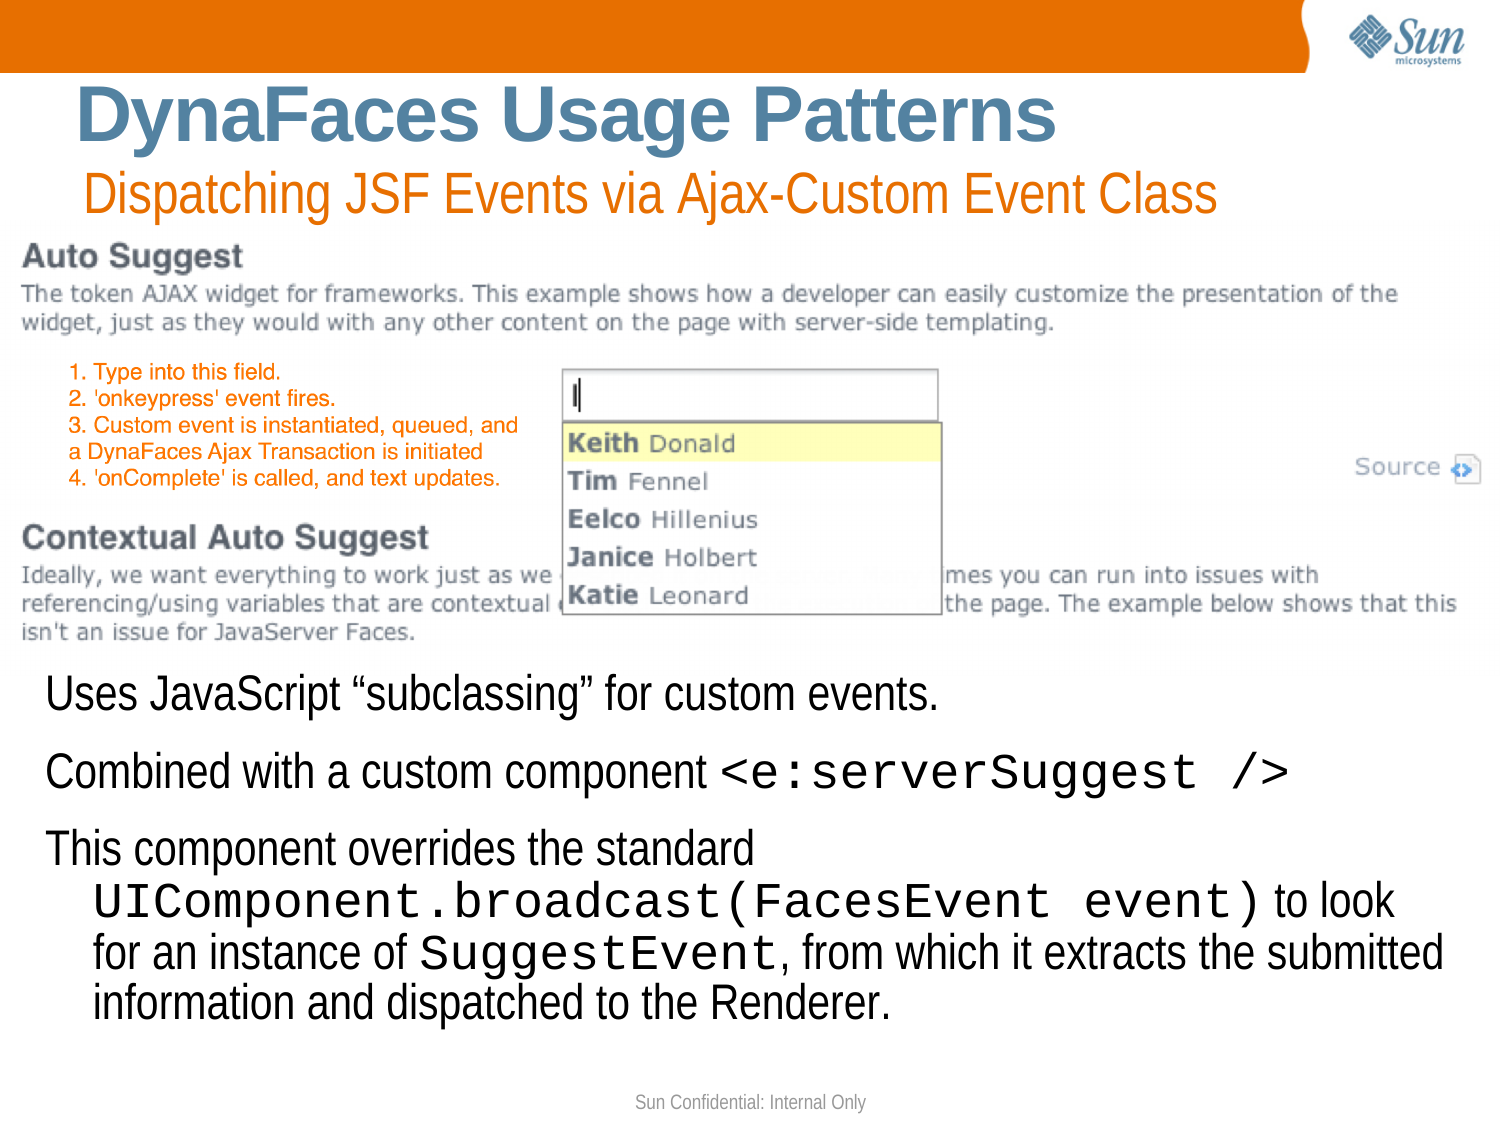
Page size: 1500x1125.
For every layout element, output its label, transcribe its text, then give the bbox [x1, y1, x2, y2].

title DynaFaces Usage Patterns [75, 77, 1437, 182]
text_box Dispatching JSF Events via Ajax-Custom Event Class [83, 168, 1351, 236]
list Uses JavaScript “subclassing” for custom events. Combined with a custom component <e:serverSuggest /> This component overrides the standard UIComponent.broadcast(FacesEvent event) to look for an instance of SuggestEvent, from which it extracts the submitted information and dispatched to the Renderer. [25, 671, 1451, 1125]
picture [0, 0, 1500, 73]
picture [0, 220, 1500, 676]
